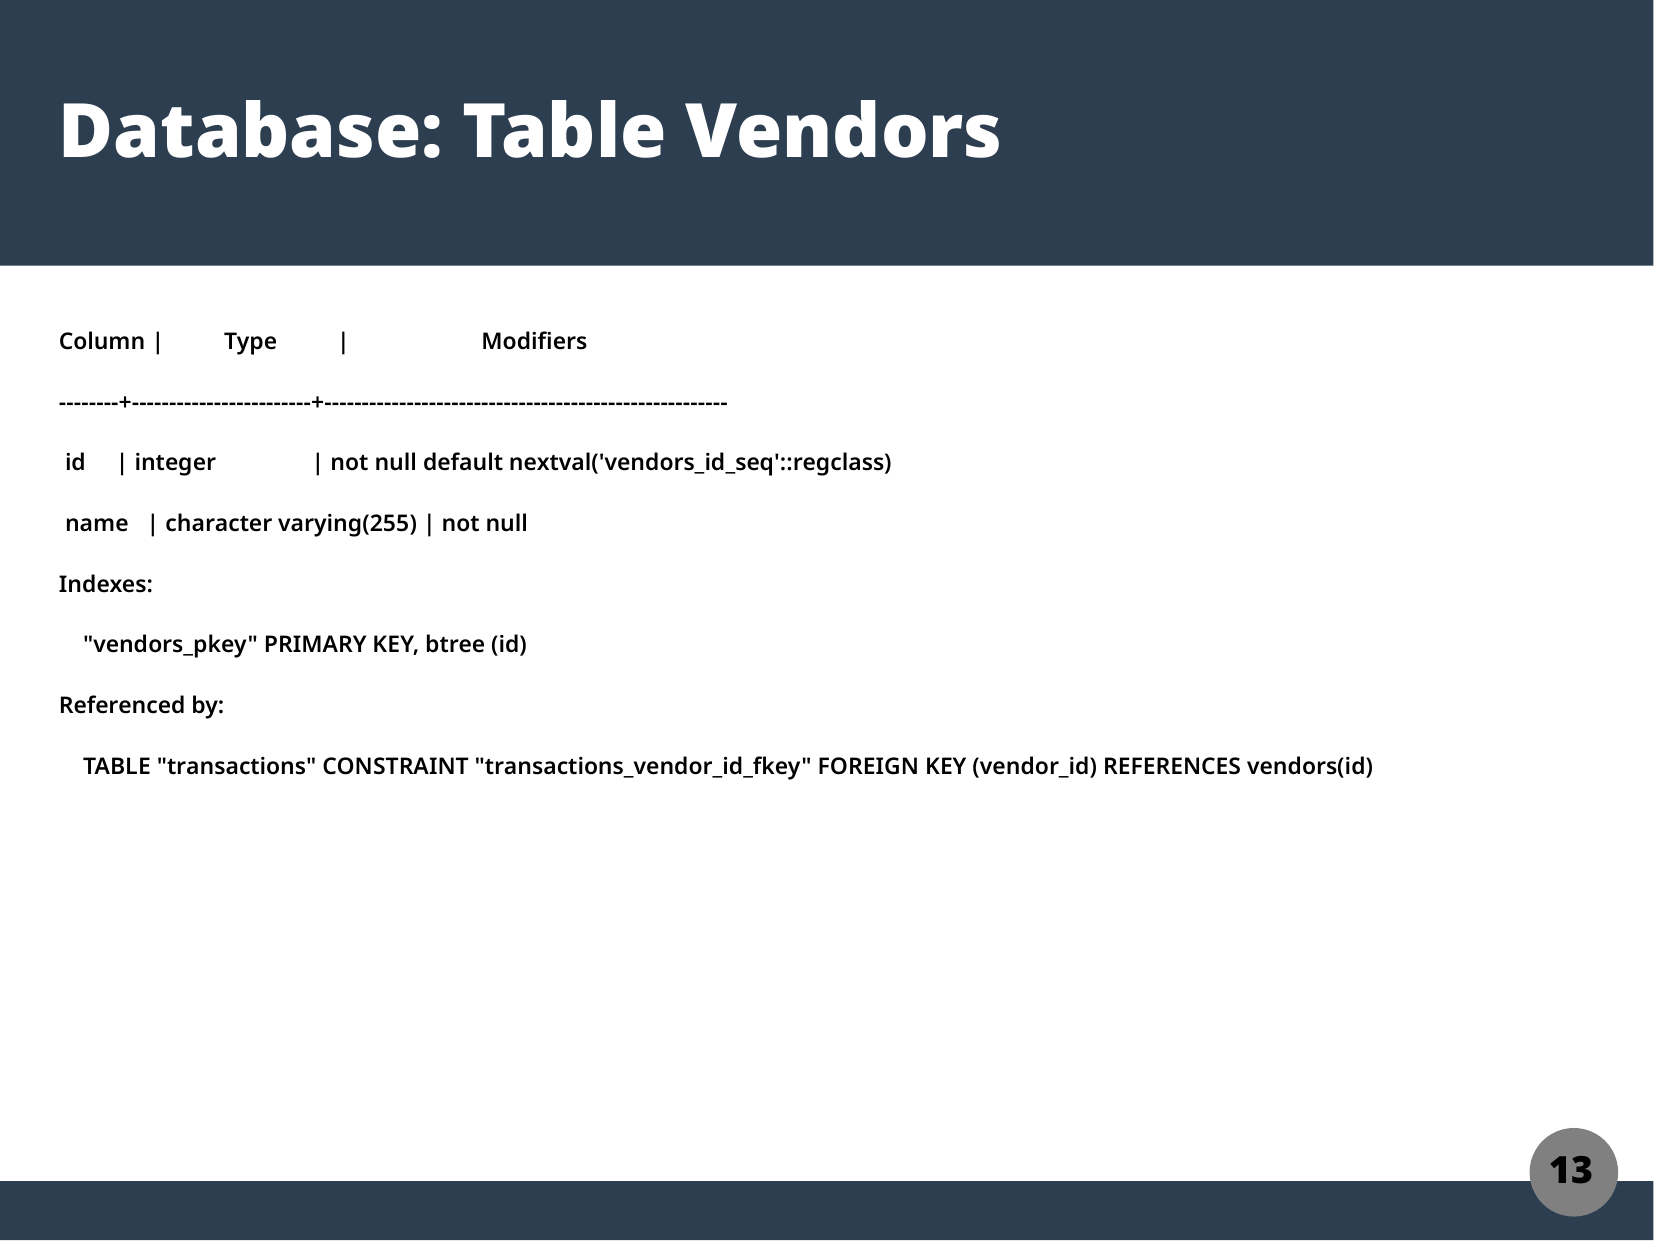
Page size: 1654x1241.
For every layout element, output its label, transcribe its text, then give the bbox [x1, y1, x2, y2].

list Column | Type | Modifiers --------+------------------------+------------------------------------------------------ id | integer | not null default nextval('vendors_id_seq'::regclass) name | character varying(255) | not null Indexes: "vendors_pkey" PRIMARY KEY, btree (id) Referenced by: TABLE "transactions" CONSTRAINT "transactions_vendor_id_fkey" FOREIGN KEY (vendor_id) REFERENCES vendors(id) [59, 324, 1595, 1152]
title Database: Table Vendors [59, 49, 1595, 207]
